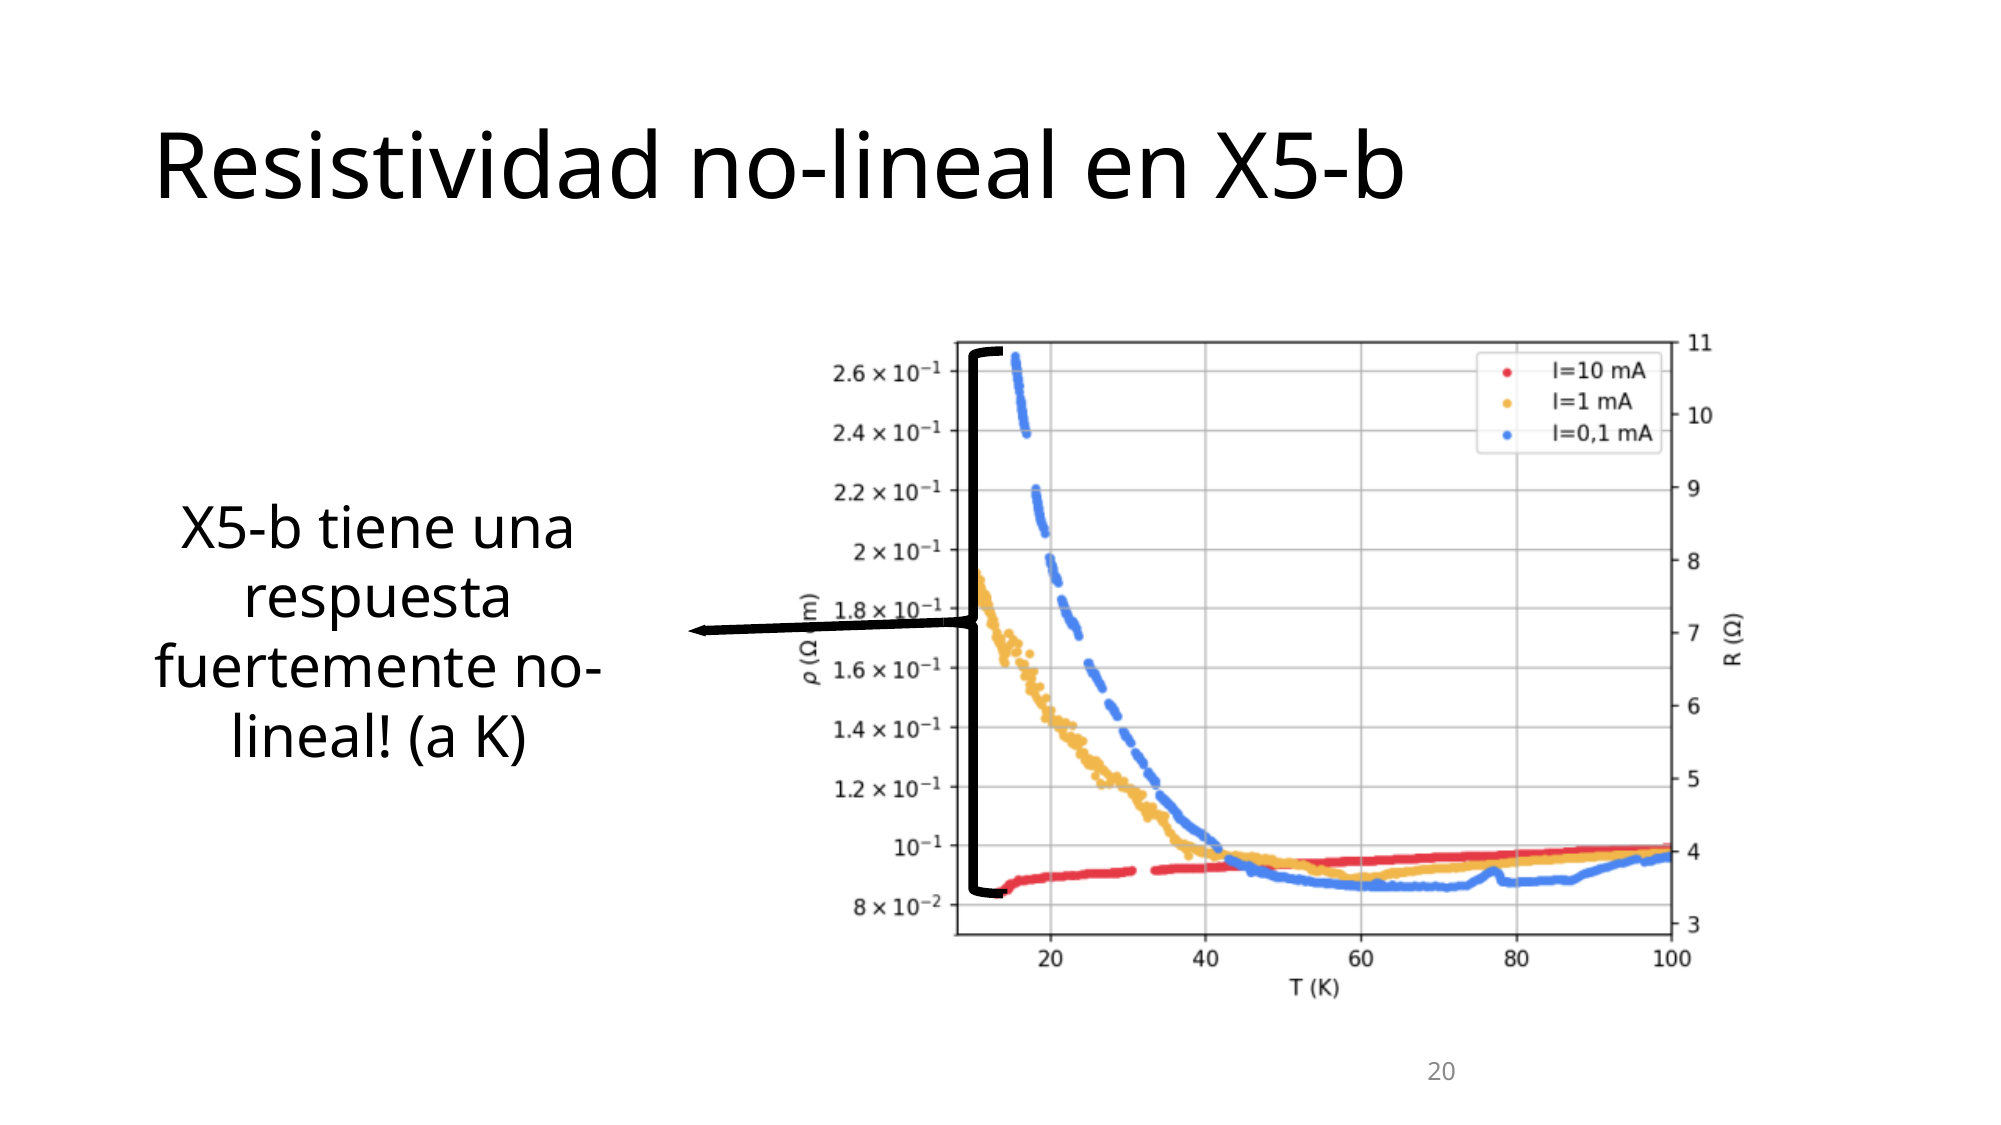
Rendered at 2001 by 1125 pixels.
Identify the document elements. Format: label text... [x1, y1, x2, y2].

picture [779, 305, 1772, 1015]
text_box 20 [1412, 1042, 1863, 1103]
text_box X5-b tiene una respuesta fuertemente no-lineal! (a K) [73, 482, 685, 710]
title Resistividad no-lineal en X5-b [137, 59, 1863, 278]
